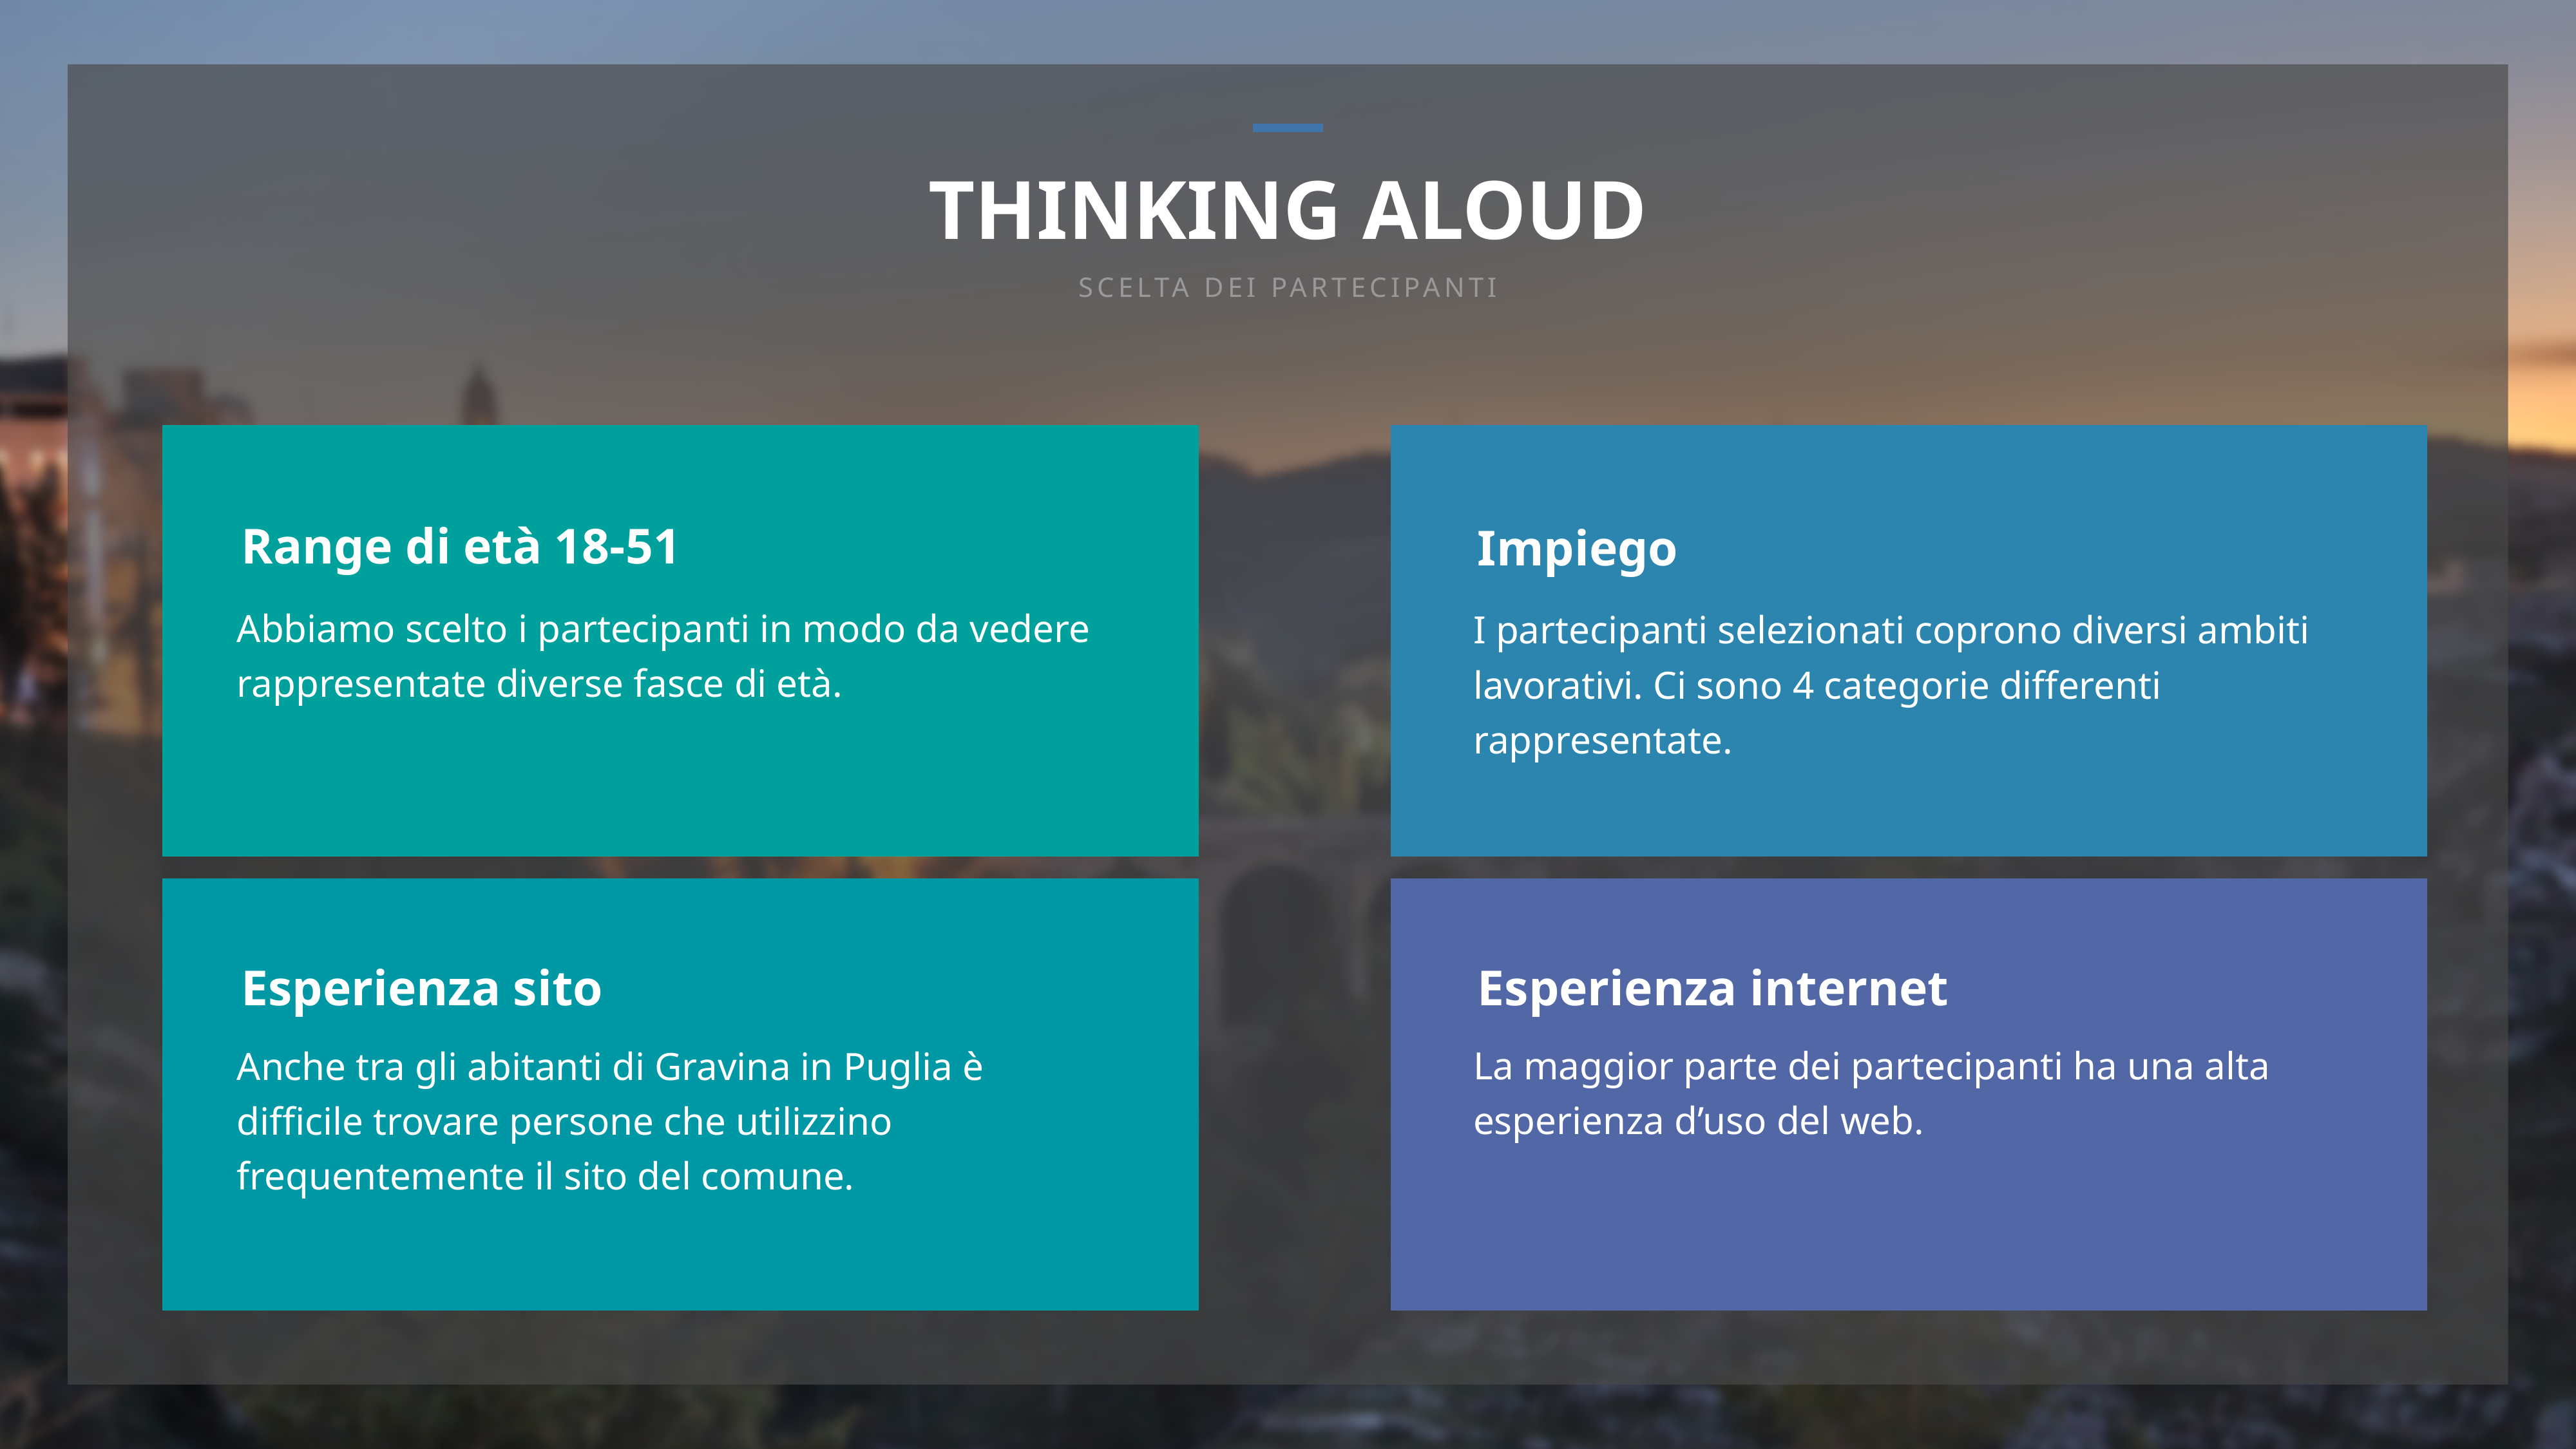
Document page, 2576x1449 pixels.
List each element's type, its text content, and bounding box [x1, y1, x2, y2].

text_box THINKING ALOUD [790, 153, 1786, 261]
picture [0, 0, 2576, 1449]
text_box [68, 64, 2508, 1385]
text_box Esperienza internet [1468, 952, 2016, 1020]
text_box Esperienza sito [231, 952, 779, 1021]
text_box Impiego [1468, 513, 2016, 580]
text_box I partecipanti selezionati coprono diversi ambiti lavorativi. Ci sono 4 categorie differenti rappresentate. [1450, 585, 2362, 770]
text_box Range di età 18-51 [231, 511, 779, 578]
text_box Abbiamo scelto i partecipanti in modo da vedere rappresentate diverse fasce di età. [214, 583, 1126, 713]
text_box La maggior parte dei partecipanti ha una alta esperienza d’uso del web. [1450, 1020, 2362, 1150]
text_box SCELTA DEI PARTECIPANTI [1054, 265, 1522, 308]
text_box Anche tra gli abitanti di Gravina in Puglia è difficile trovare persone che utilizzino frequentemente il sito del comune. [214, 1021, 1126, 1206]
